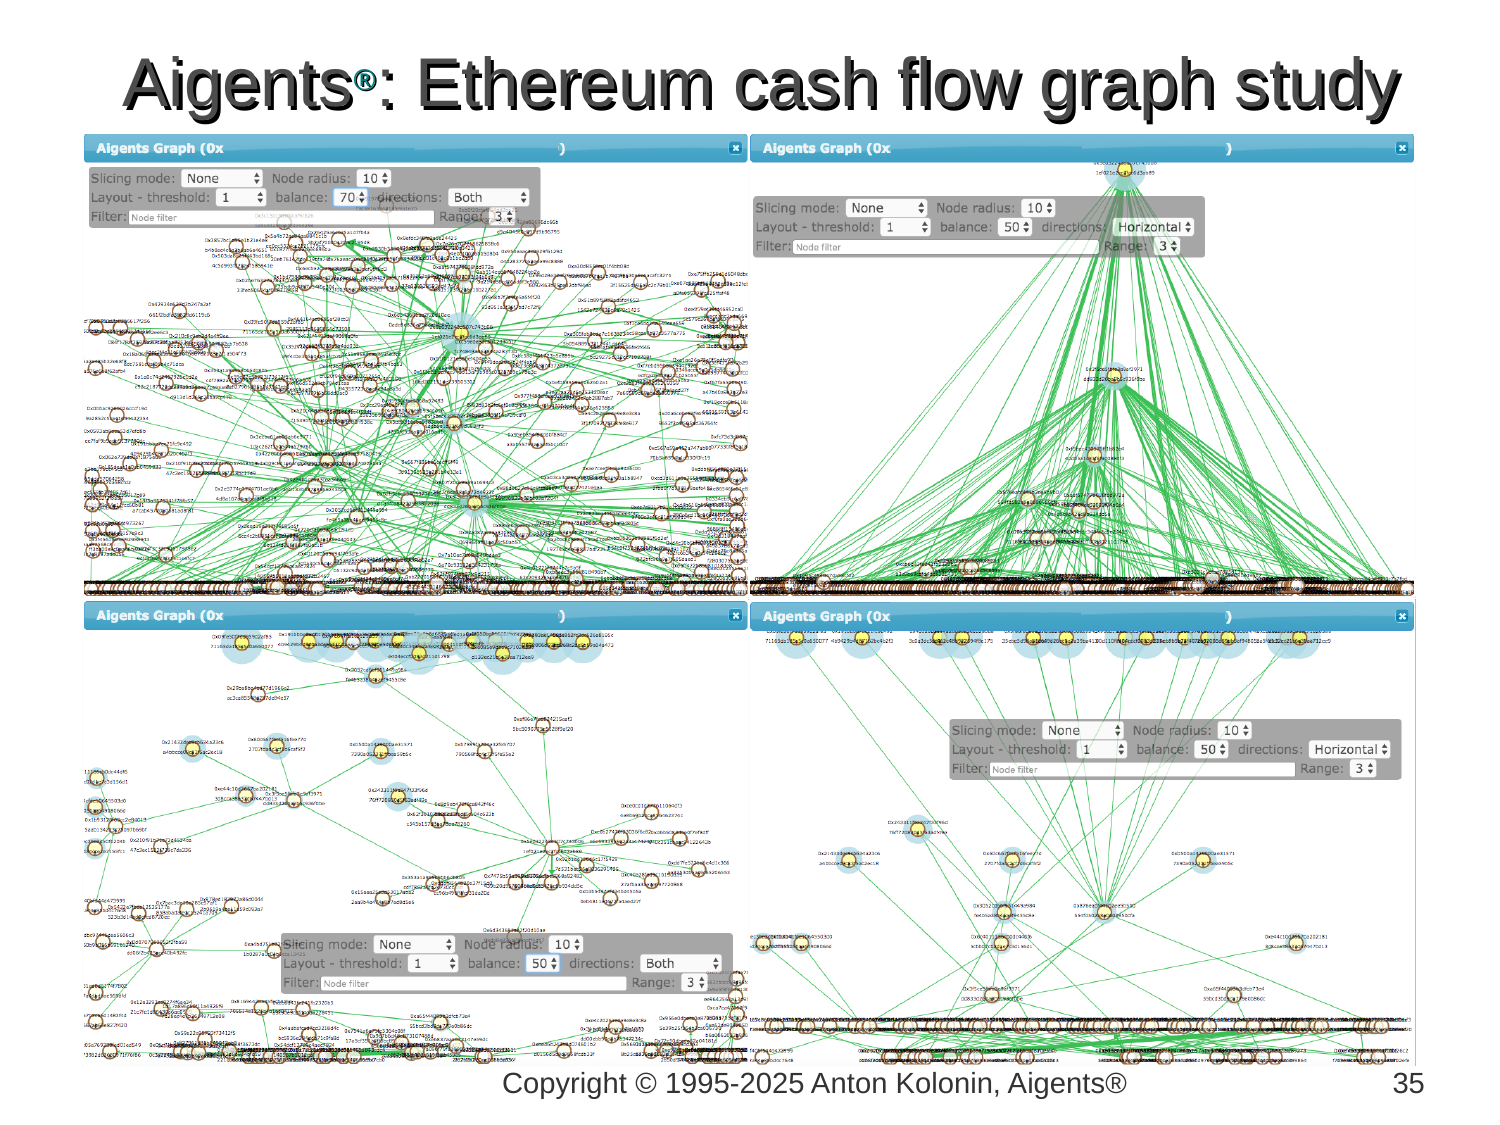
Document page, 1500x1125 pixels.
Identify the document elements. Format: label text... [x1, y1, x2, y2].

picture [82, 134, 1418, 1069]
title Aigents®: Ethereum cash flow graph study [0, 4, 1500, 154]
